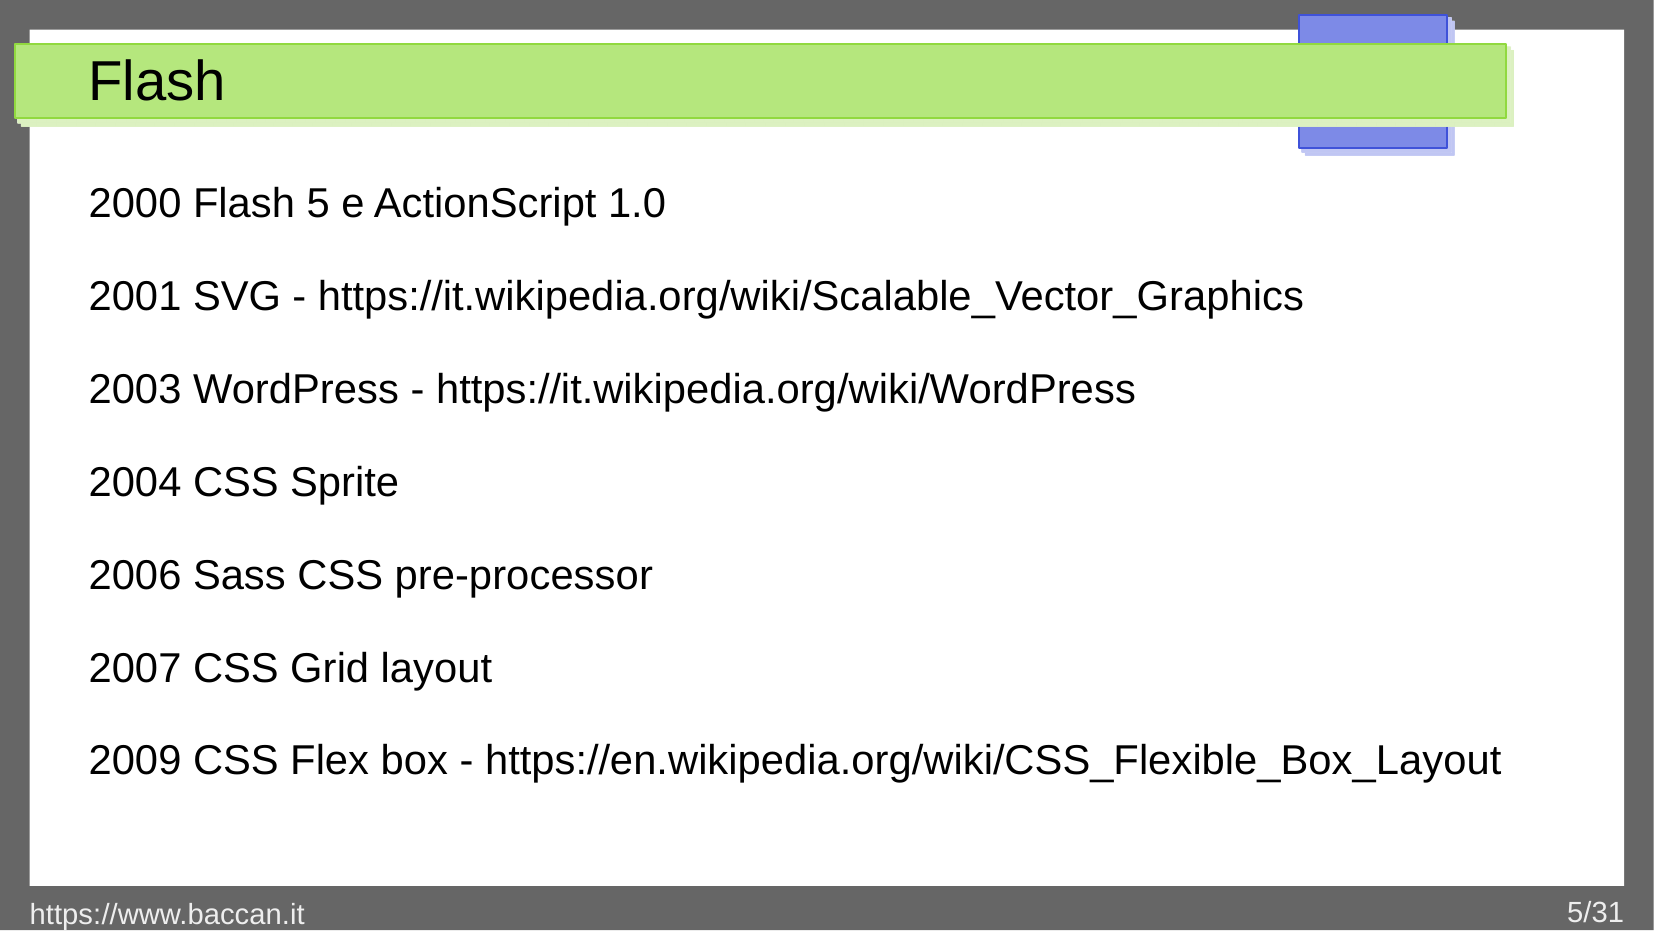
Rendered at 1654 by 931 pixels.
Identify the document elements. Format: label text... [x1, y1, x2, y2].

title Flash [88, 44, 1506, 119]
text_box 2000 Flash 5 e ActionScript 1.0 2001 SVG - https://it.wikipedia.org/wiki/Scalable_Vector_Graphics 2003 WordPress - https://it.wikipedia.org/wiki/WordPress 2004 CSS Sprite 2006 Sass CSS pre-processor 2007 CSS Grid layout 2009 CSS Flex box - https://en.wikipedia.org/wiki/CSS_Flexible_Box_Layout [88, 136, 1565, 827]
